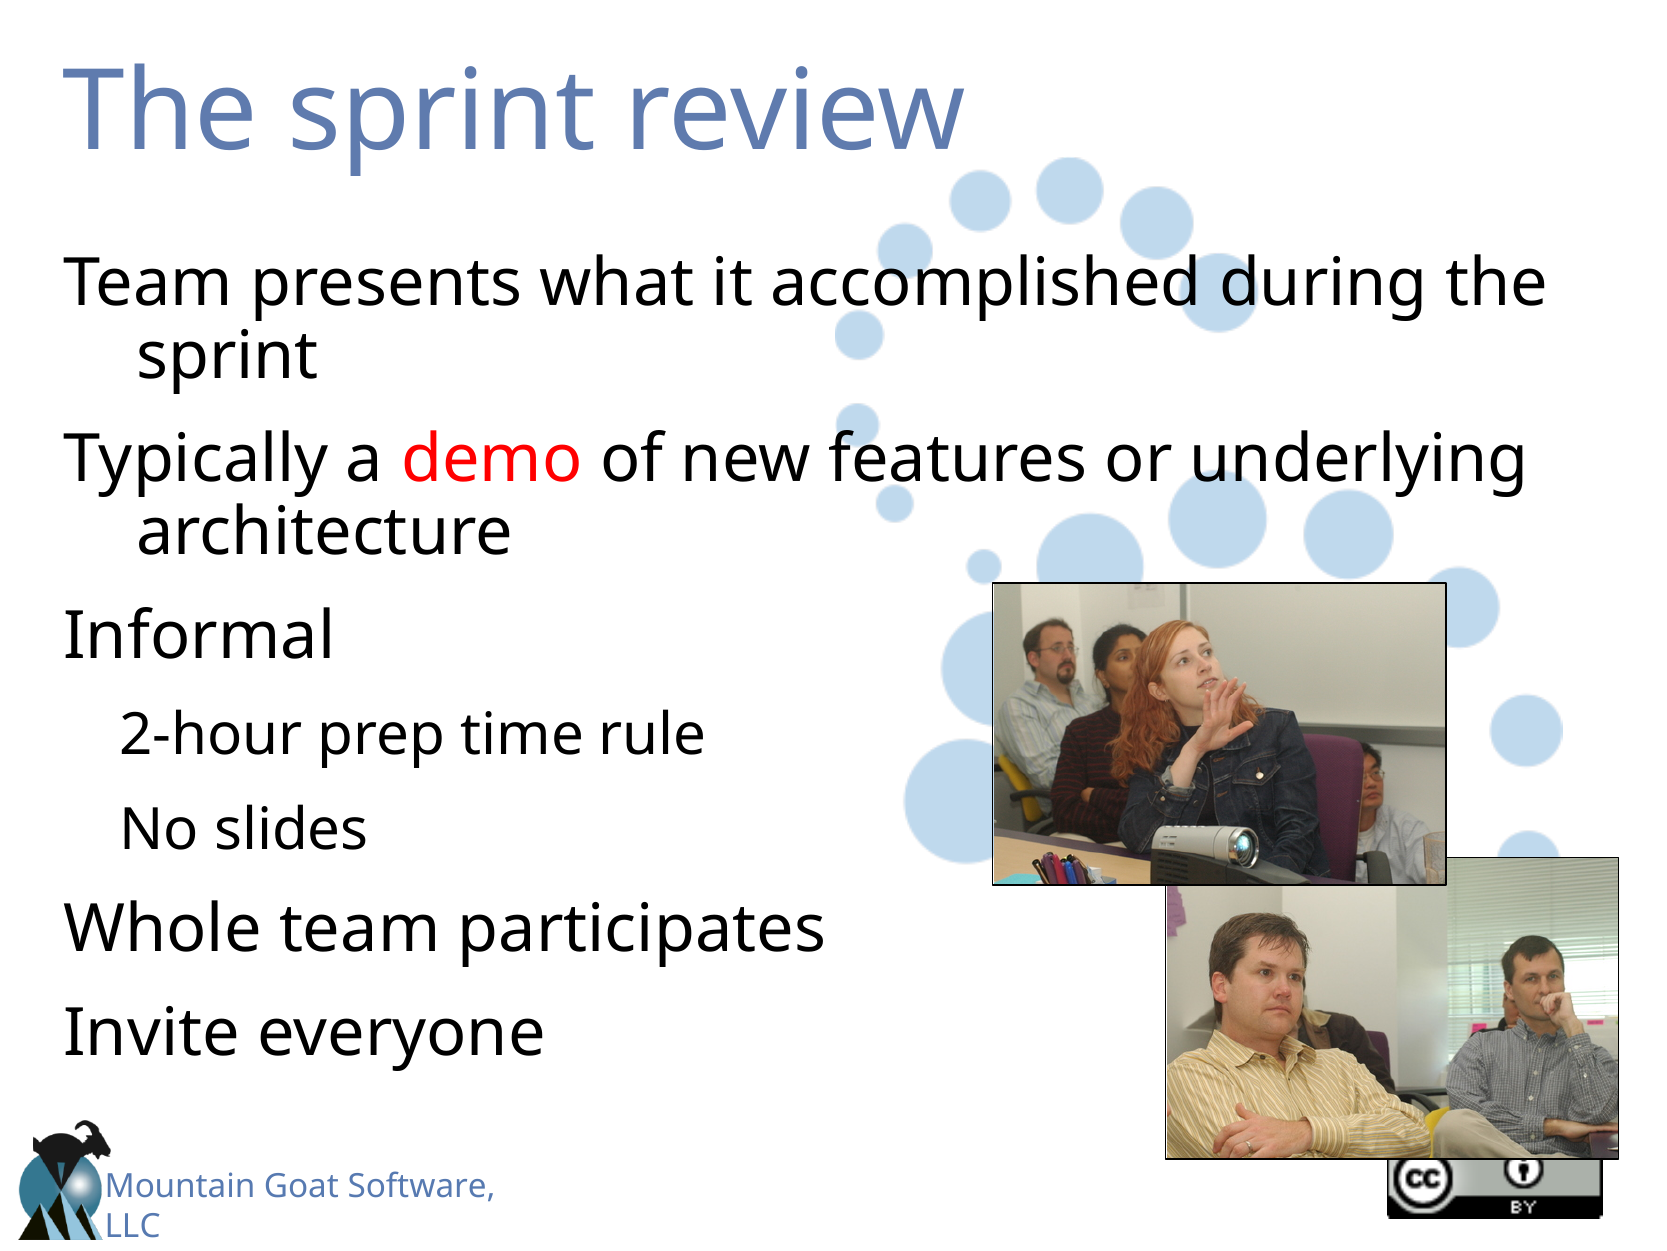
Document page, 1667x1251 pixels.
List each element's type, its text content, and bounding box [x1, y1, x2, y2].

title The sprint review [56, 18, 1609, 194]
picture [835, 194, 1563, 241]
list Team presents what it accomplished during the sprint Typically a demo of new features or underlying architecture Informal 2-hour prep time rule No slides Whole team participates Invite everyone [15, 241, 1568, 1075]
picture [835, 580, 1620, 1219]
picture [18, 1120, 111, 1240]
